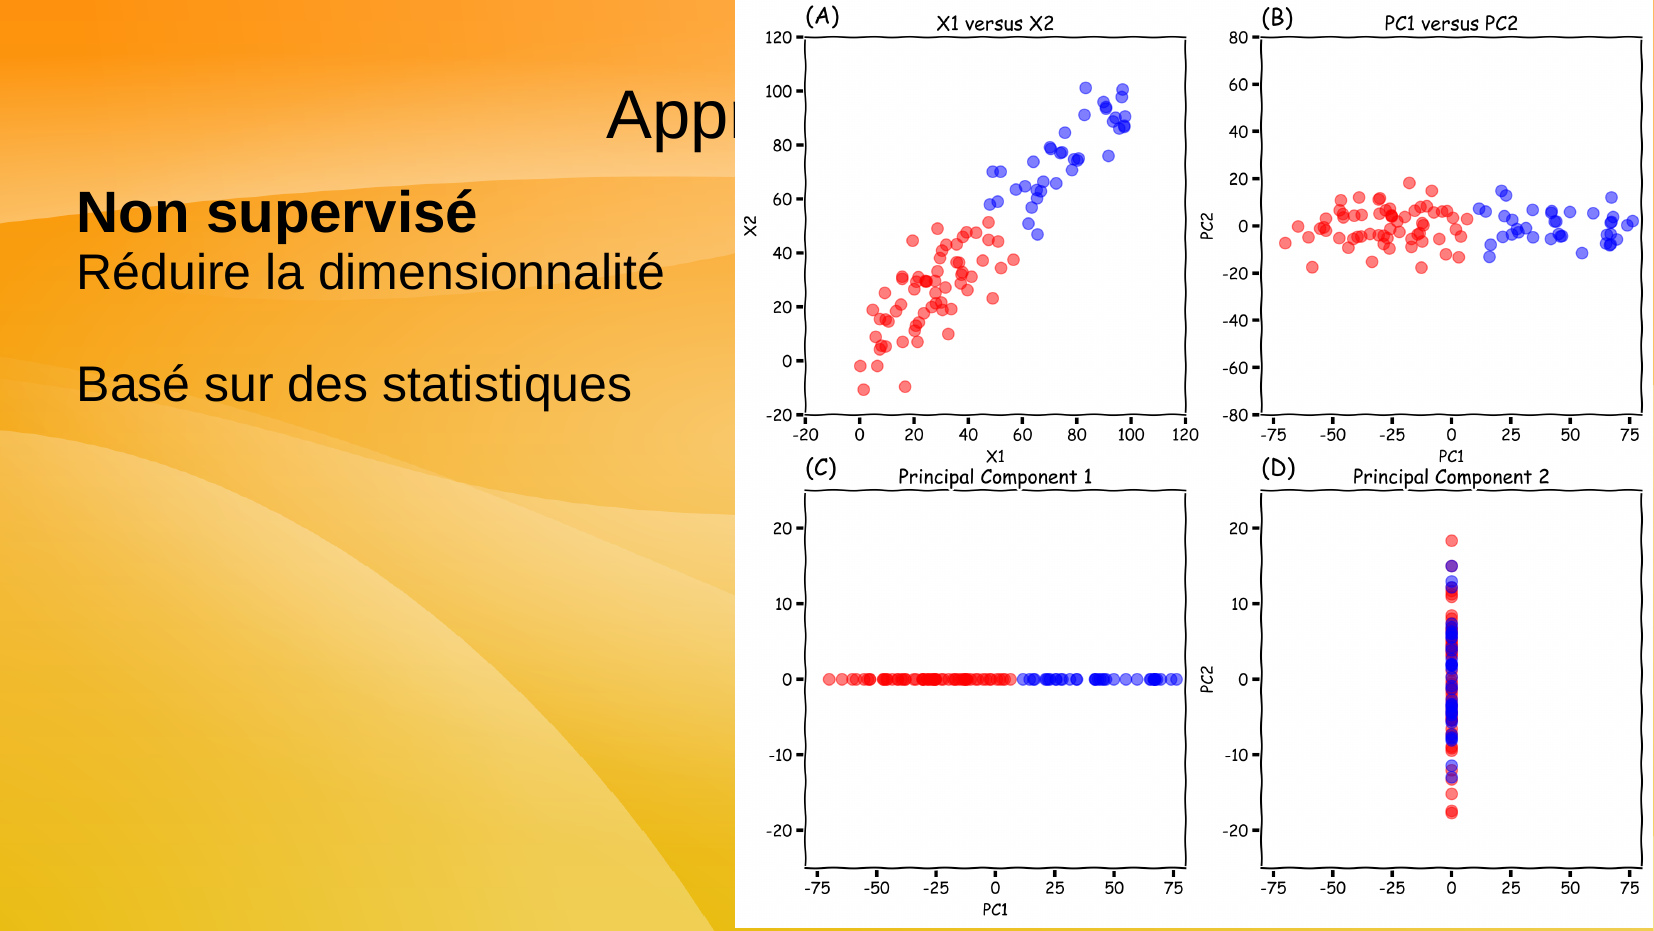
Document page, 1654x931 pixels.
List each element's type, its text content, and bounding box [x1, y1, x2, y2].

subtitle Non supervisé Réduire la dimensionnalité Basé sur des statistiques [76, 179, 735, 928]
picture [0, 0, 1654, 931]
title Apprentissage [82, 37, 735, 179]
